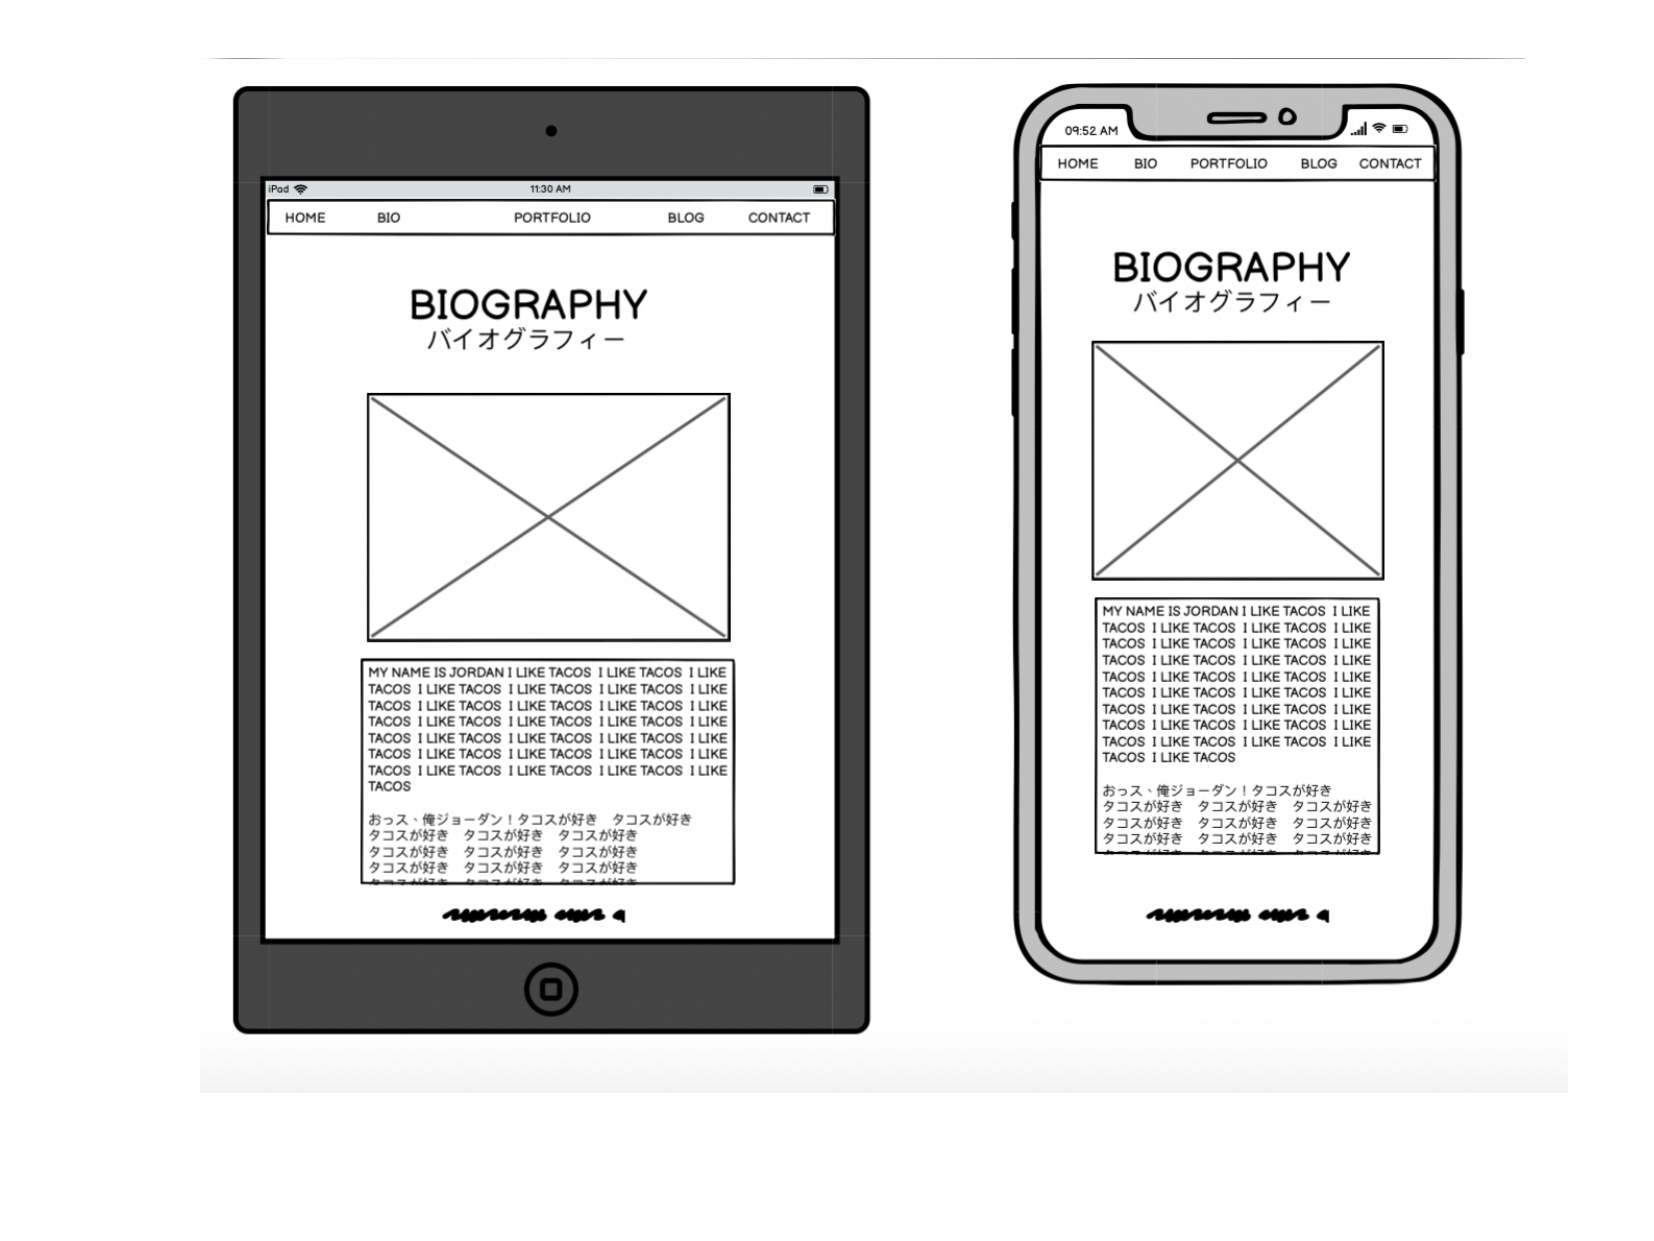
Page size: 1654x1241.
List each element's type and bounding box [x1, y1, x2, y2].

picture [200, 58, 1568, 1093]
